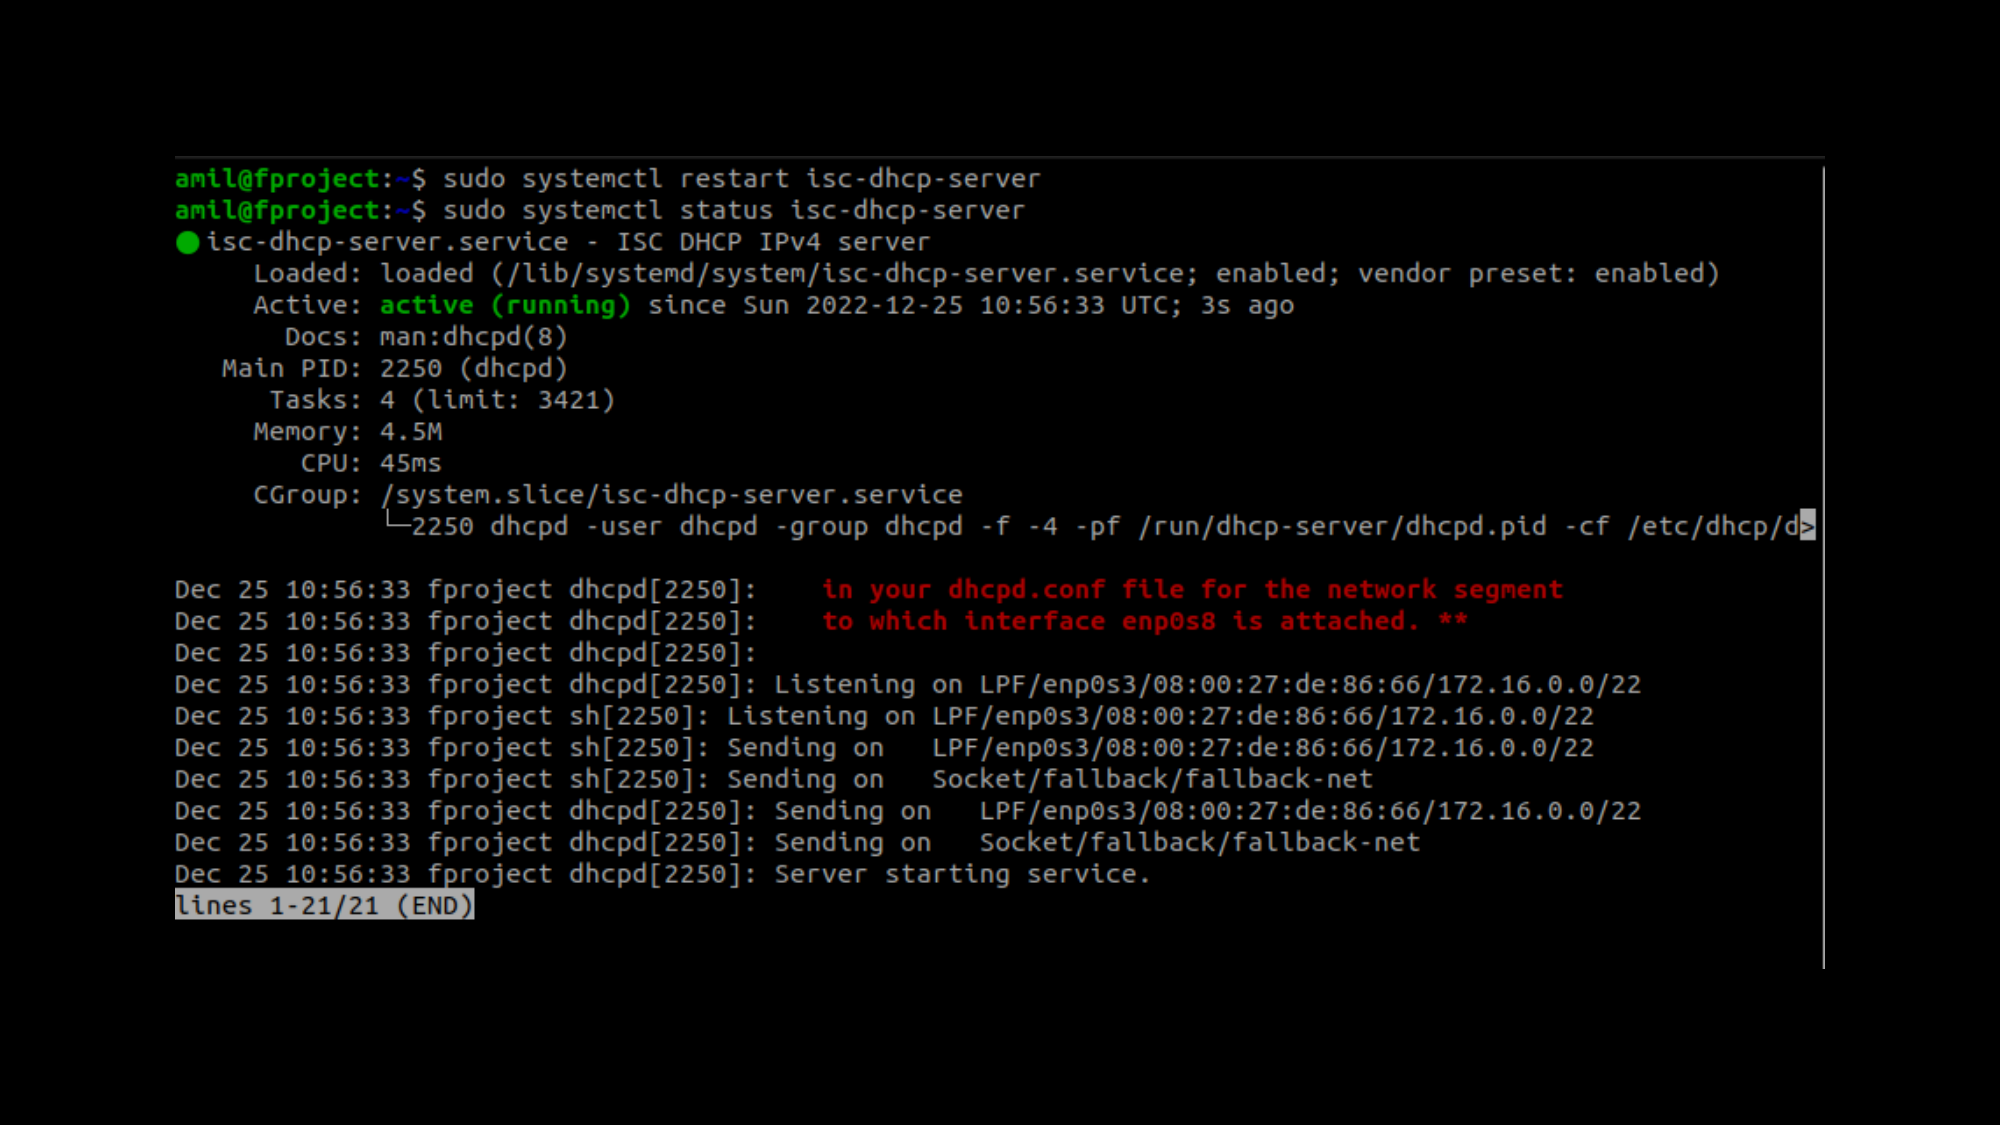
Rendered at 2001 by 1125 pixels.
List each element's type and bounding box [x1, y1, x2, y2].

picture [175, 156, 1825, 969]
